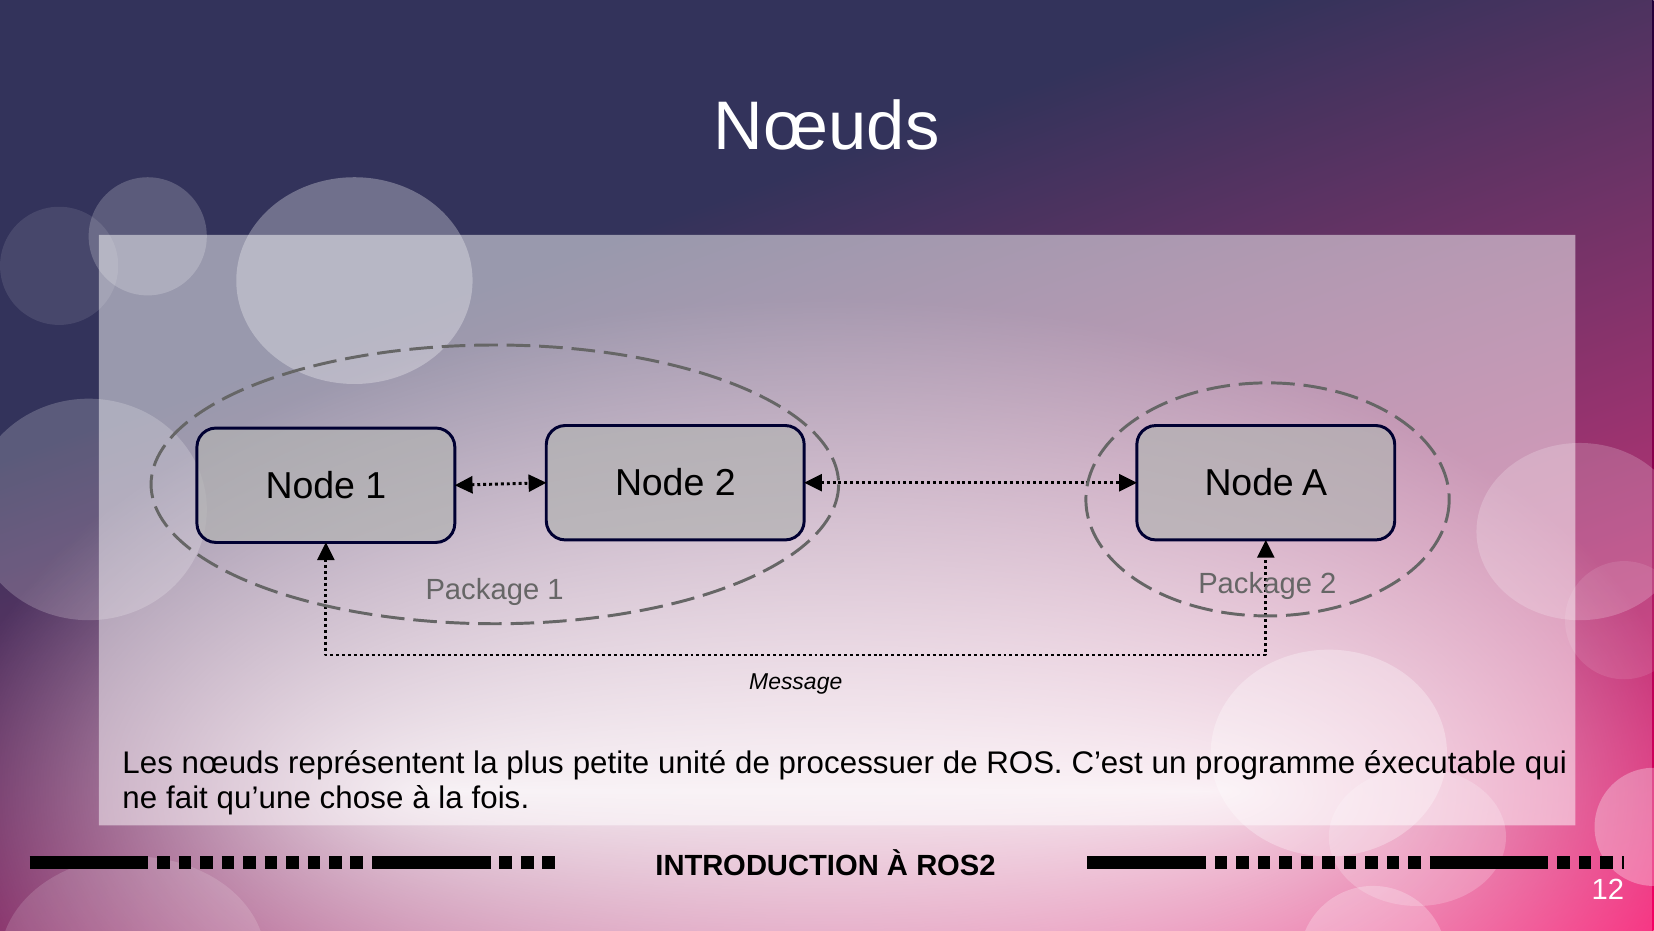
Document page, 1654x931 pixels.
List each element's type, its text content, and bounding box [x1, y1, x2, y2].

text_box Package 2 [1085, 382, 1450, 616]
text_box Package 1 [151, 345, 839, 624]
title Nœuds [88, 44, 1565, 207]
list Les nœuds représentent la plus petite unité de processuer de ROS. C’est un programme éxecutable qui ne fait qu’une chose à la fois. [98, 234, 1576, 826]
